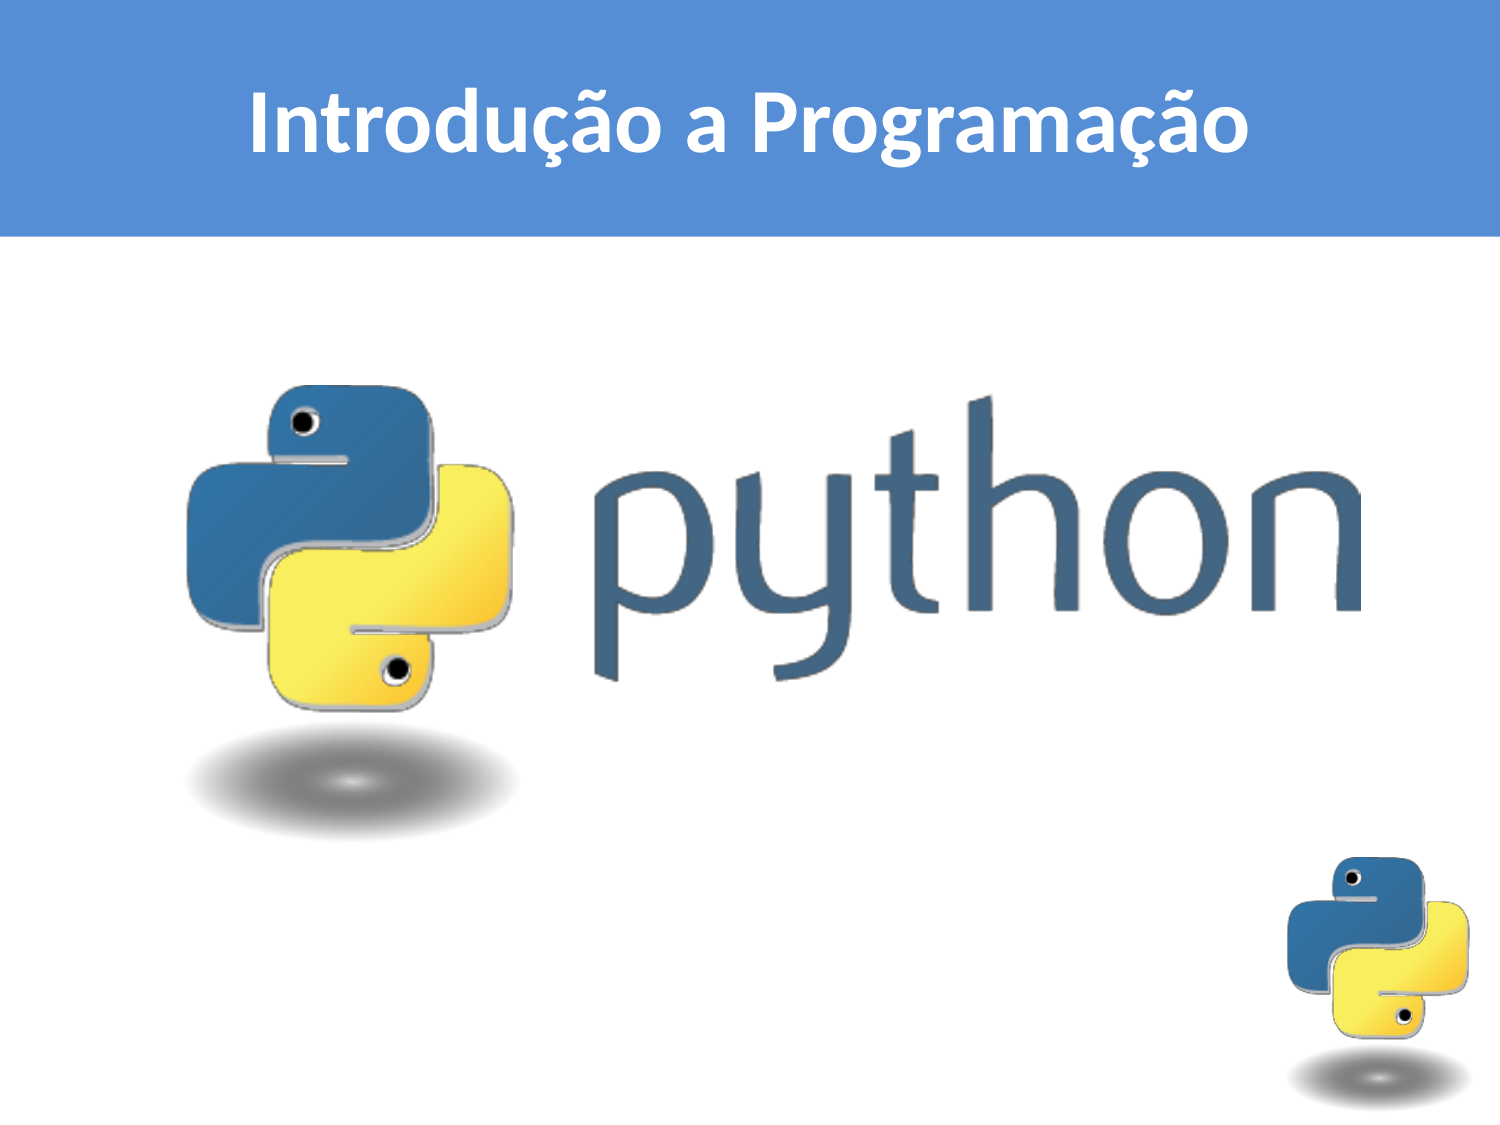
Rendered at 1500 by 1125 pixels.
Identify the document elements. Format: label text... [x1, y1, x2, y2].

picture [183, 385, 1361, 845]
picture [1285, 857, 1500, 1114]
text_box Introdução a Programação [0, 0, 1500, 237]
